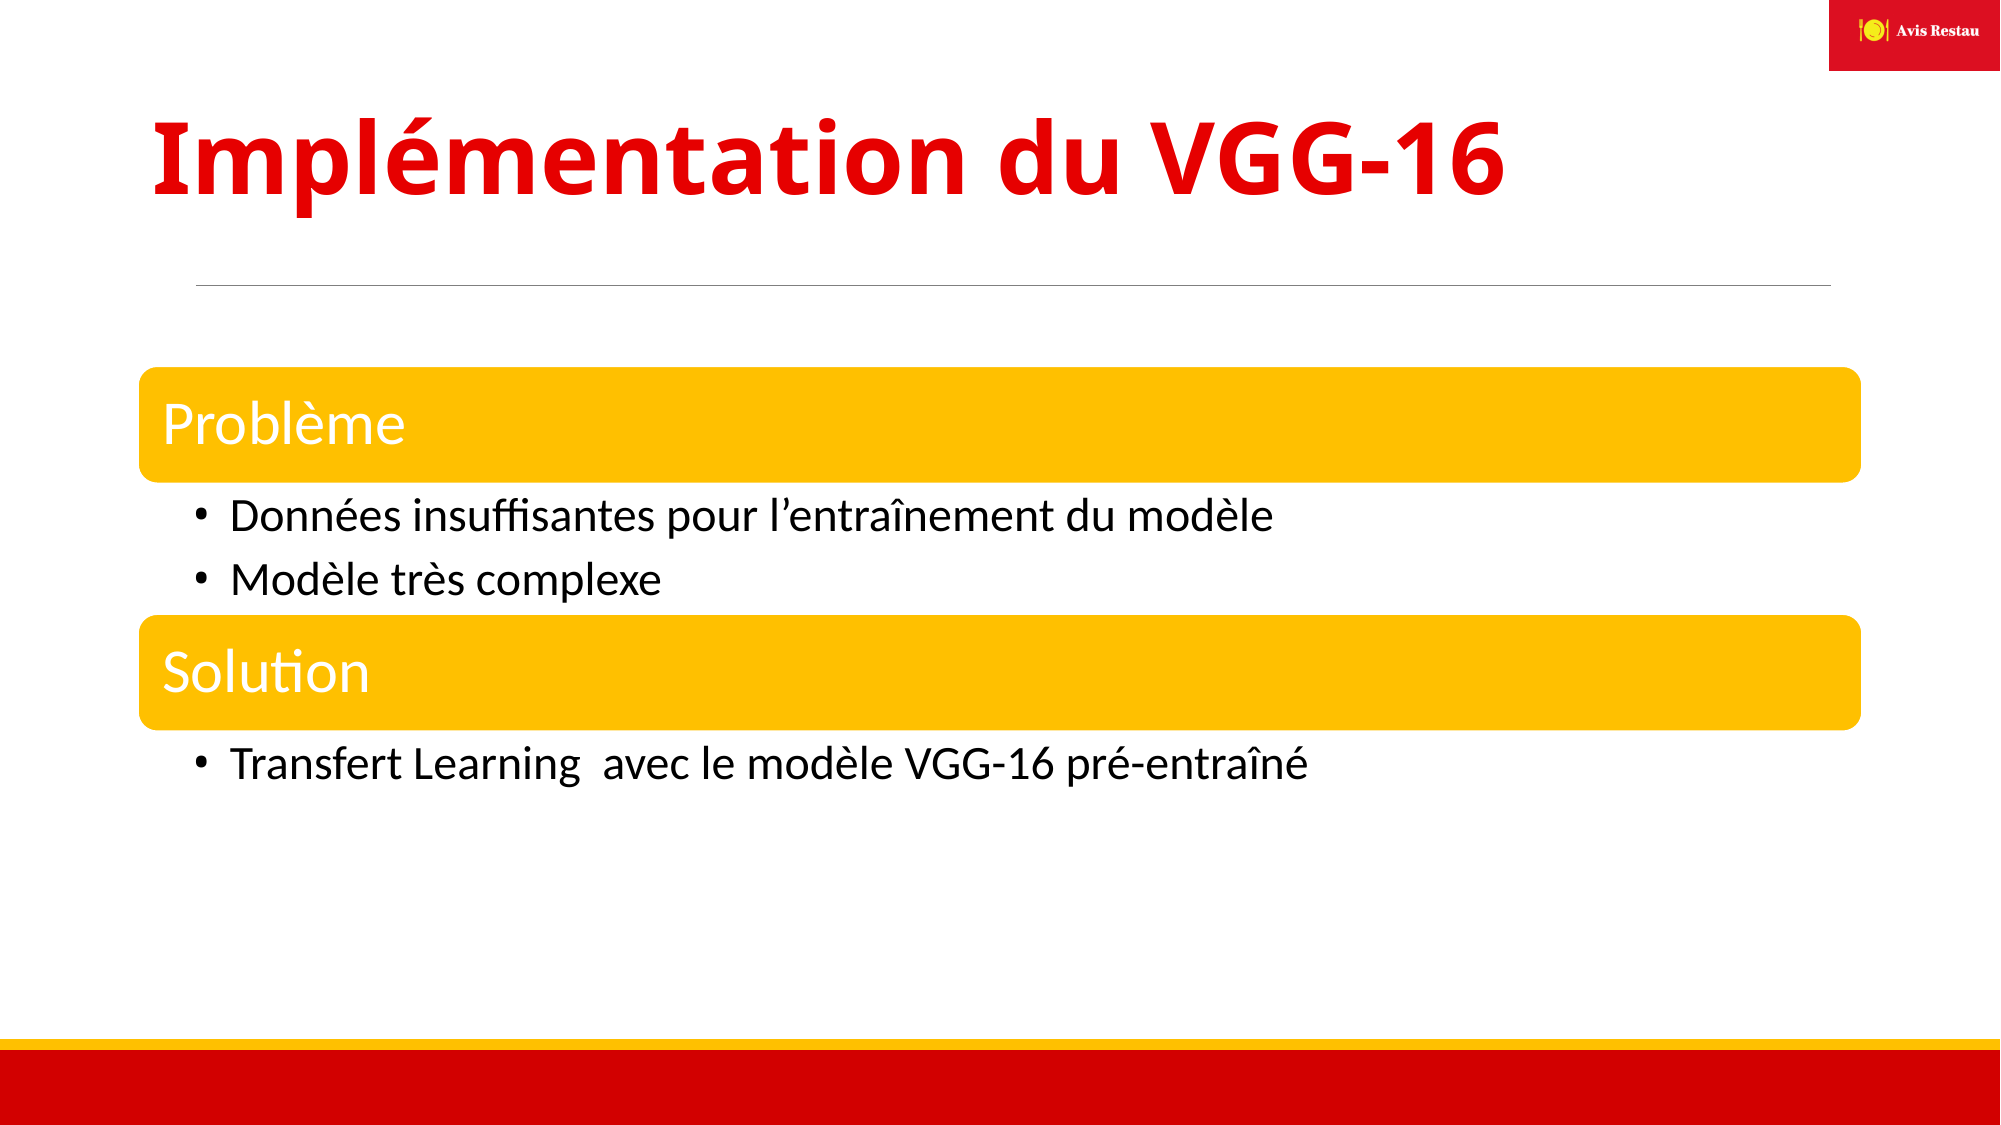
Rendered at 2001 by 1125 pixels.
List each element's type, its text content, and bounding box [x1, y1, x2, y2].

picture [1829, 0, 2000, 71]
text_box Solution [137, 613, 1863, 731]
text_box Données insuffisantes pour l’entraînement du modèle Modèle très complexe [137, 483, 1863, 614]
title Implémentation du VGG-16 [137, 55, 1863, 273]
text_box Transfert Learning avec le modèle VGG-16 pré-entraîné [137, 731, 1863, 814]
text_box Problème [137, 365, 1863, 483]
